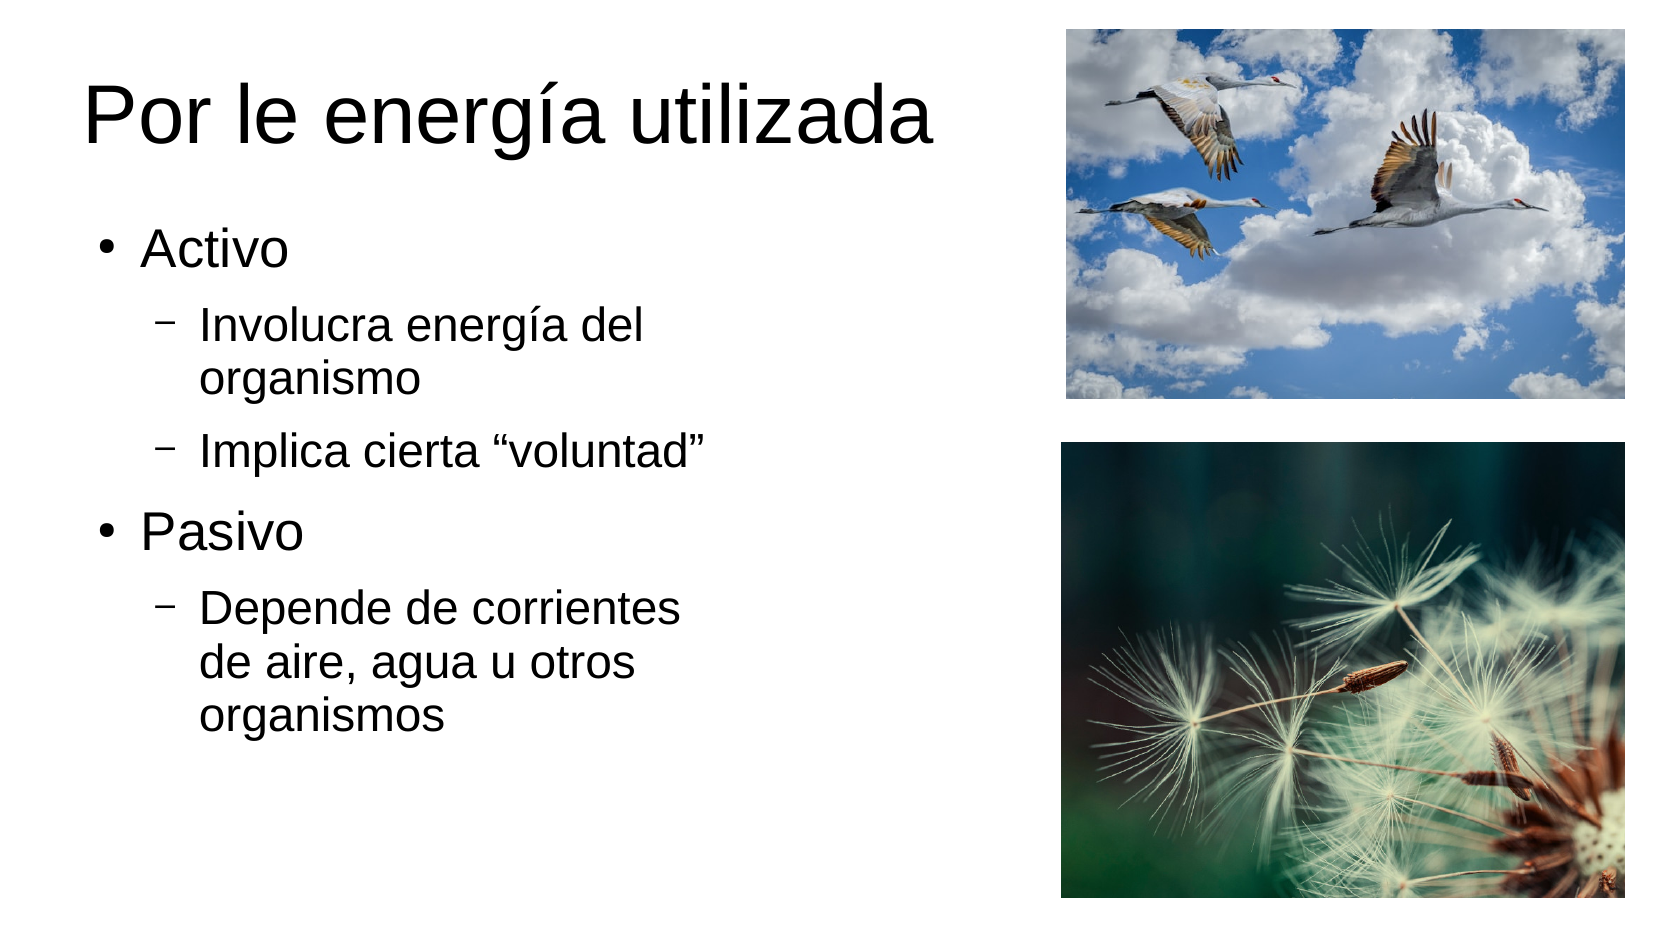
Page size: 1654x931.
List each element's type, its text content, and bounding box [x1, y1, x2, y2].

title Por le energía utilizada [82, 37, 975, 193]
picture [1061, 442, 1625, 898]
picture [1066, 29, 1625, 399]
list Activo Involucra energía del organismo Implica cierta “voluntad” Pasivo Depende de corrientes de aire, agua u otros organismos [82, 217, 709, 758]
